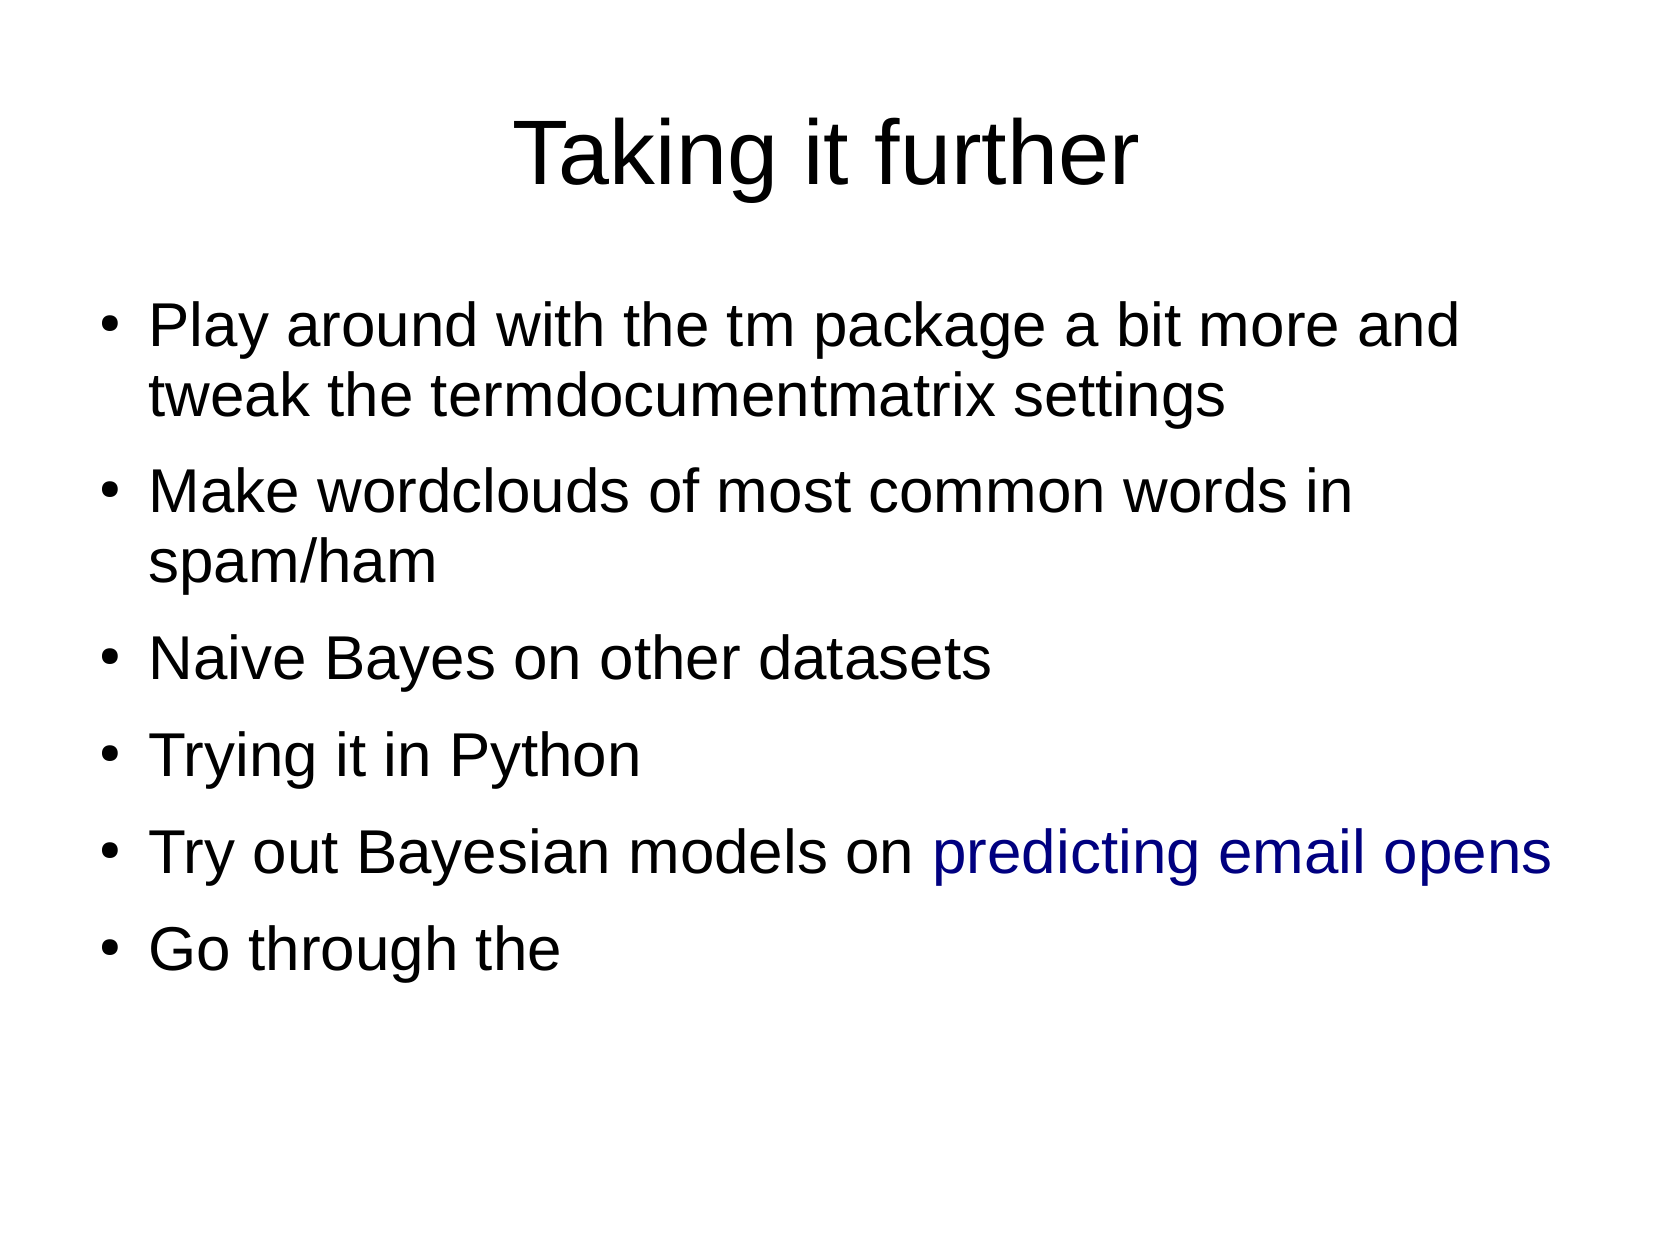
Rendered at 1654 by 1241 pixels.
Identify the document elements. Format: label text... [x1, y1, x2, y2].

title Taking it further [82, 49, 1571, 257]
list Play around with the tm package a bit more and tweak the termdocumentmatrix settings Make wordclouds of most common words in spam/ham Naive Bayes on other datasets Trying it in Python Try out Bayesian models on predicting email opens Go through the [82, 290, 1571, 1010]
